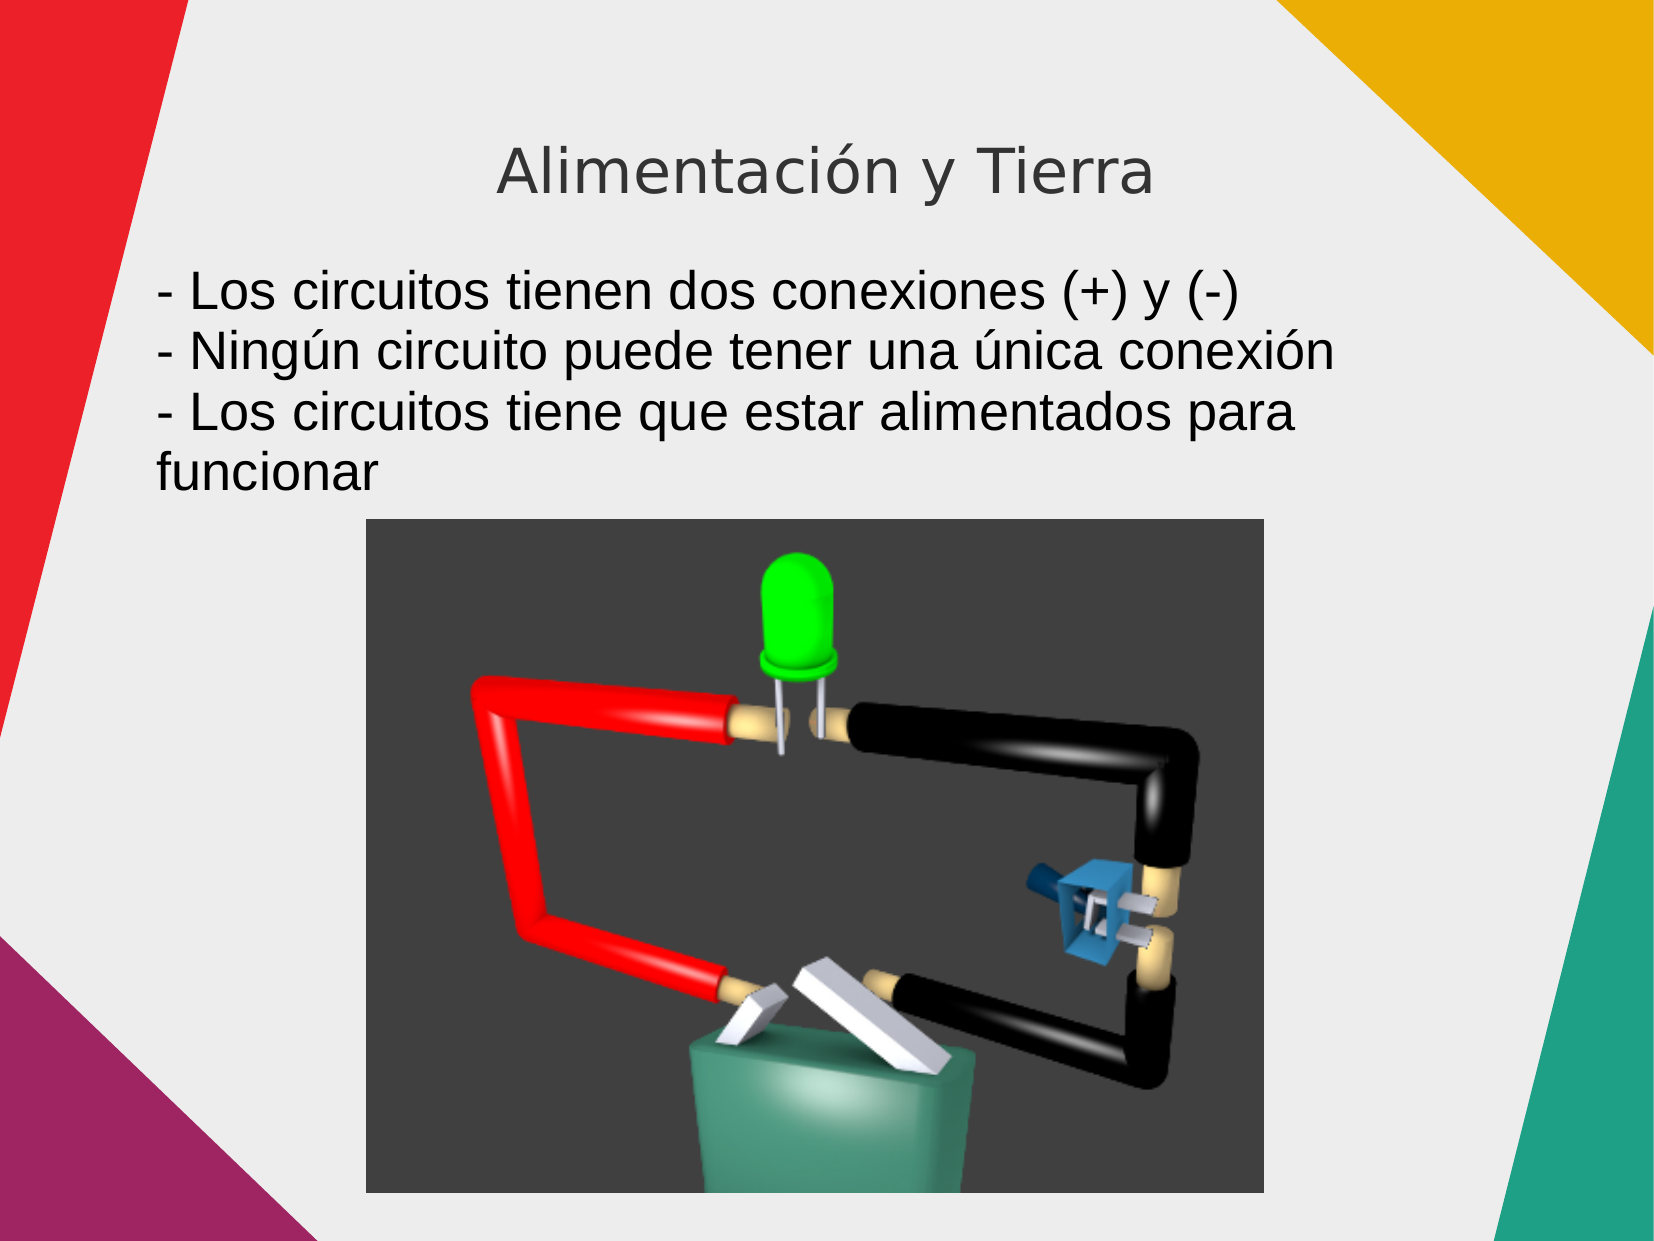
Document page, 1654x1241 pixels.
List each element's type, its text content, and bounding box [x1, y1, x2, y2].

text_box - Los circuitos tienen dos conexiones (+) y (-) - Ningún circuito puede tener una única conexión - Los circuitos tiene que estar alimentados para funcionar [141, 252, 1418, 520]
title Alimentación y Tierra [114, 73, 1539, 271]
picture [366, 519, 1264, 1193]
